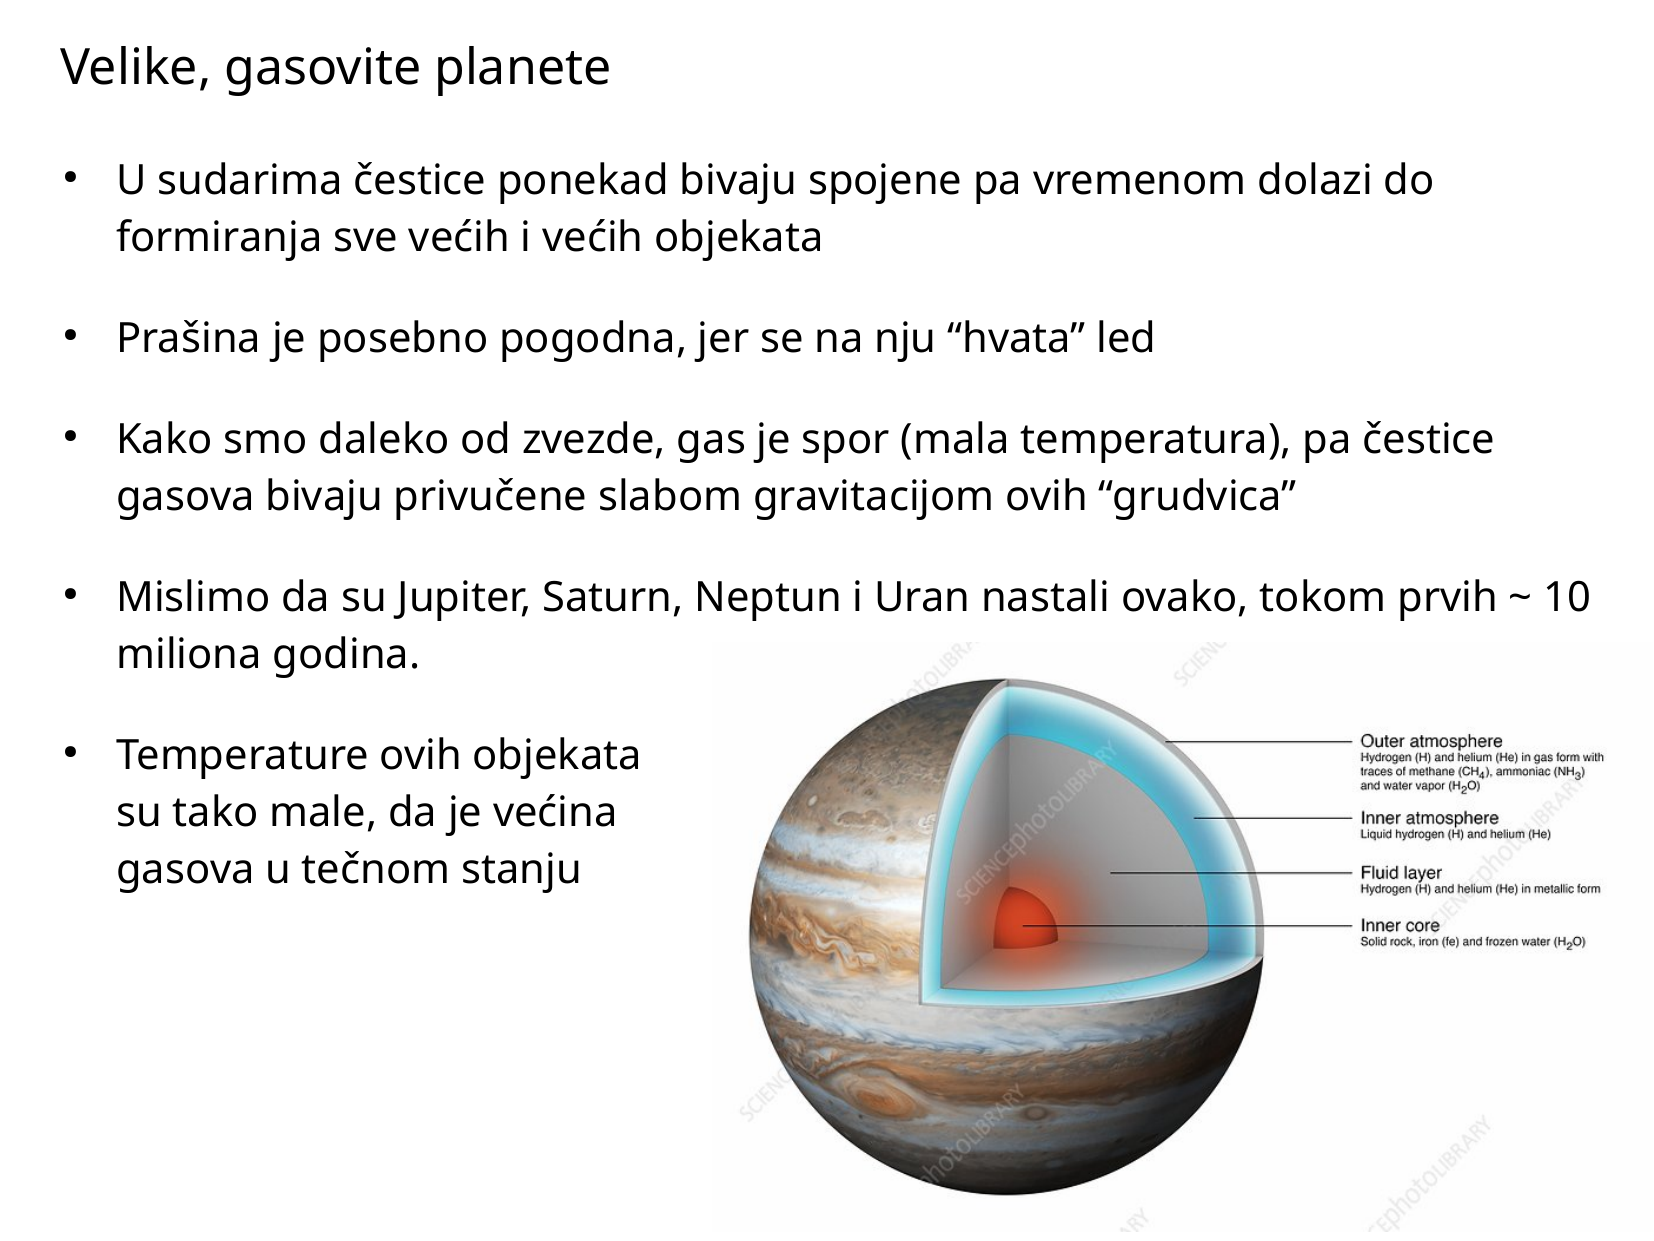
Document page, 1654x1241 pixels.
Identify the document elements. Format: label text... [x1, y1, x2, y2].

list U sudarima čestice ponekad bivaju spojene pa vremenom dolazi do formiranja sve većih i većih objekata Prašina je posebno pogodna, jer se na nju “hvata” led Kako smo daleko od zvezde, gas je spor (mala temperatura), pa čestice gasova bivaju privučene slabom gravitacijom ovih “grudvica” Mislimo da su Jupiter, Saturn, Neptun i Uran nastali ovako, tokom prvih ~ 10 miliona godina. Temperature ovih objekata su tako male, da je većina gasova u tečnom stanju [45, 150, 1635, 1173]
title Velike, gasovite planete [59, 17, 1648, 113]
picture [712, 642, 1654, 1232]
